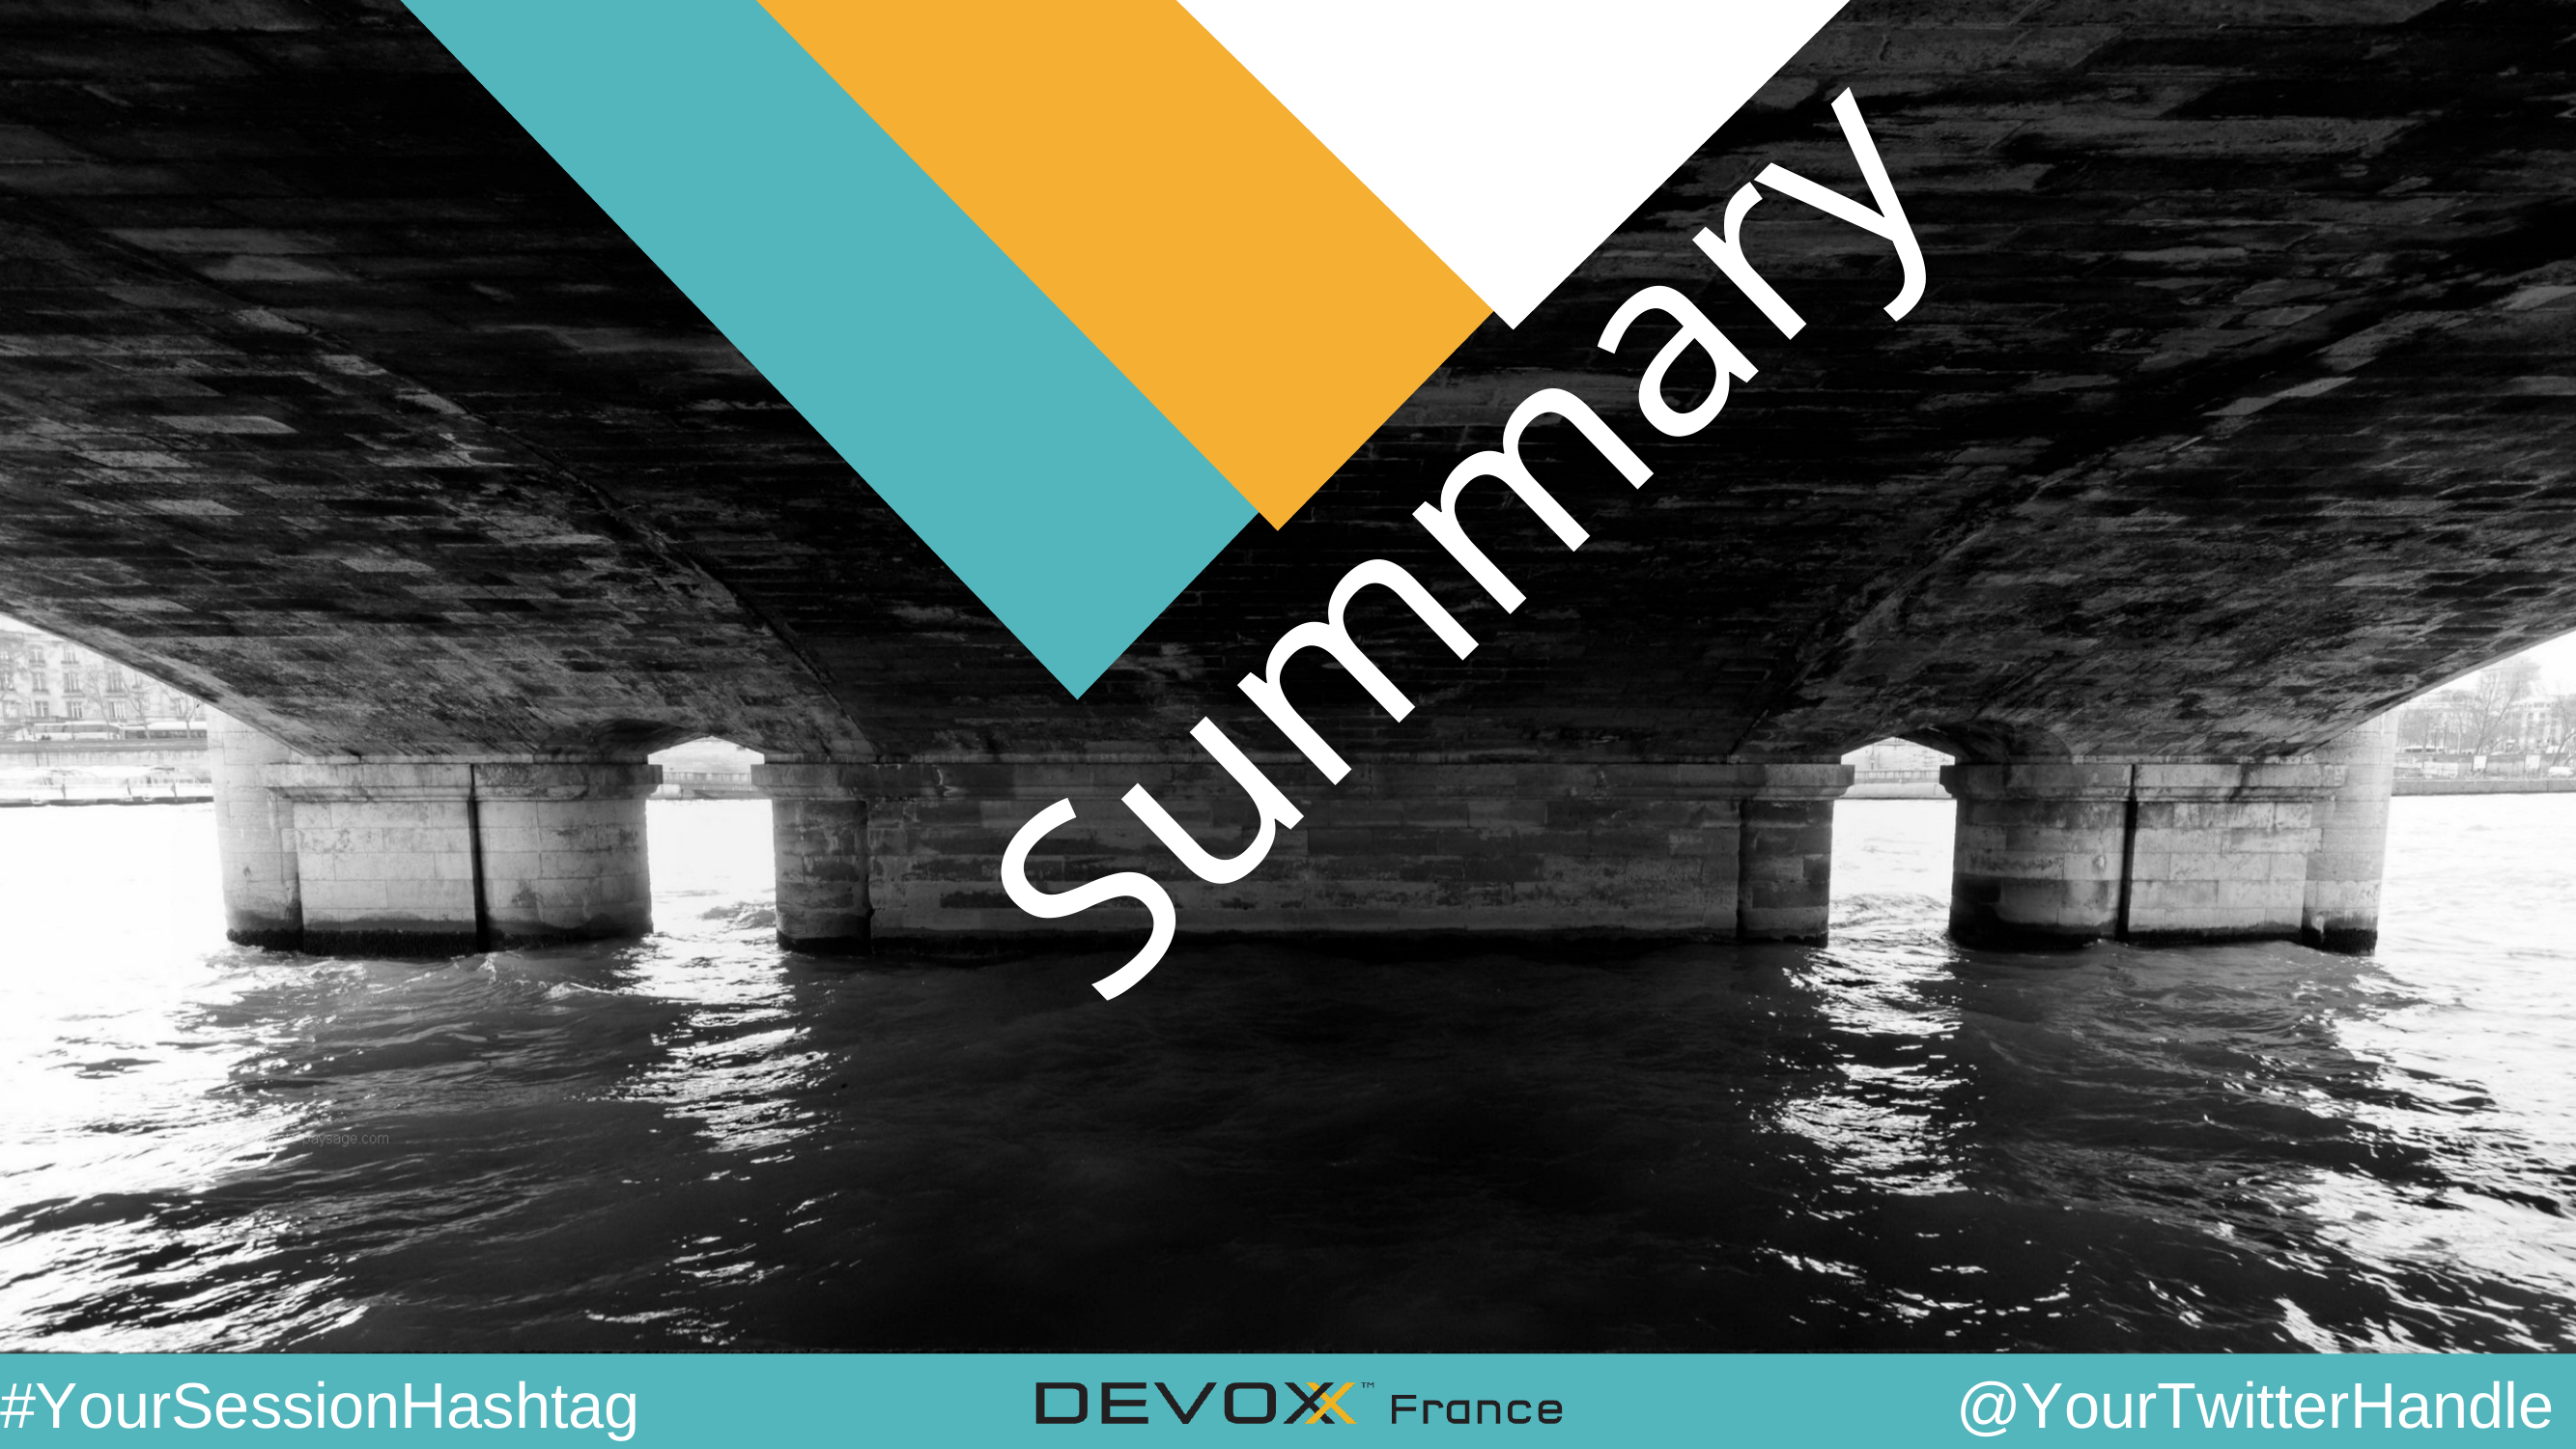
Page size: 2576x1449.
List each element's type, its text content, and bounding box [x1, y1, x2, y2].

picture [0, 0, 2576, 1353]
picture [1021, 1367, 1572, 1435]
title Summary [889, 0, 2144, 1095]
